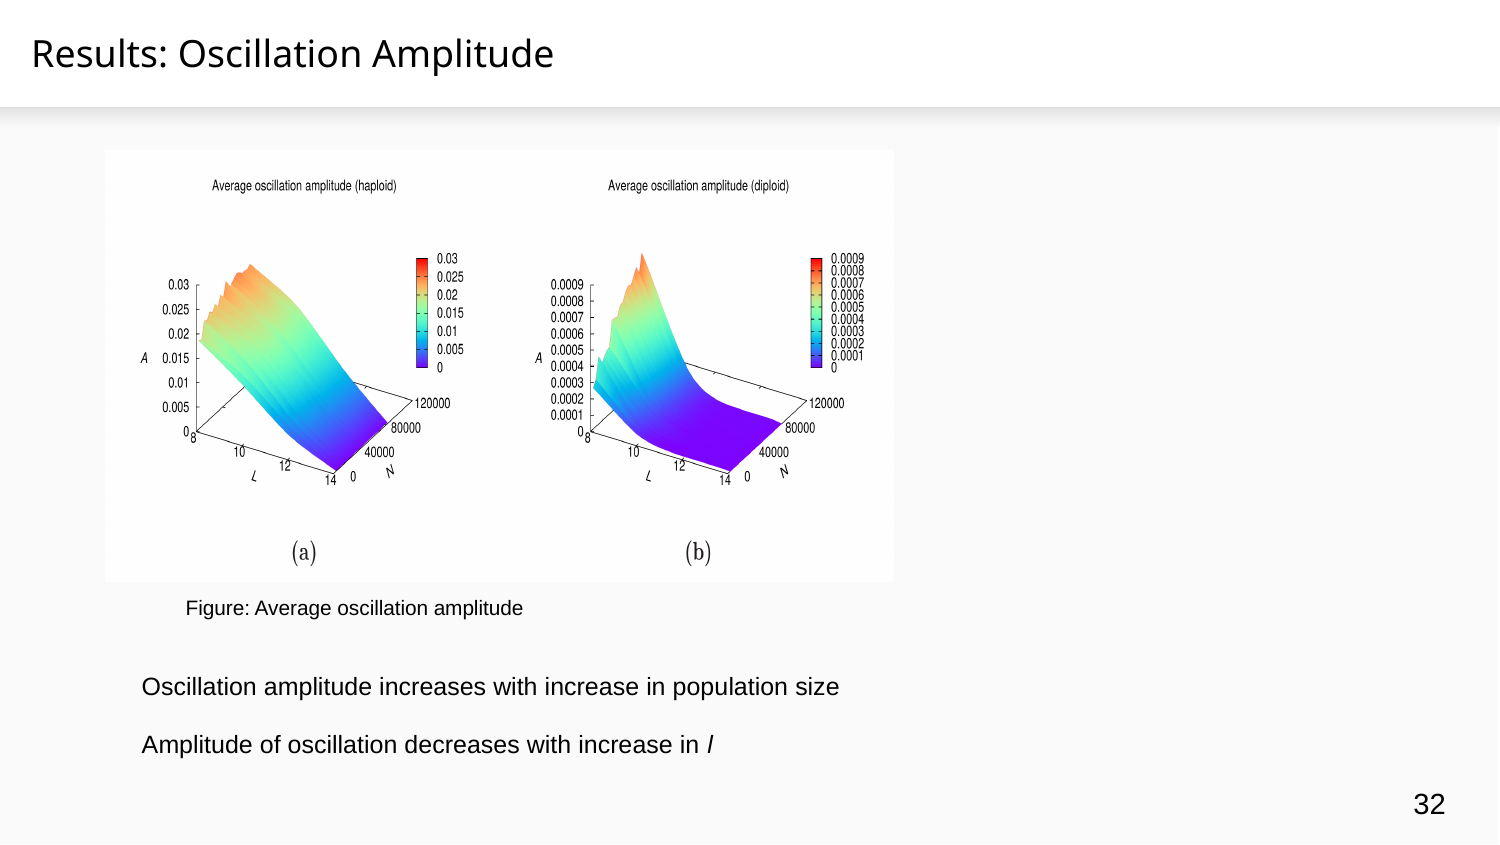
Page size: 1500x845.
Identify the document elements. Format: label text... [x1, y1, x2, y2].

title Results: Oscillation Amplitude [31, 3, 721, 103]
picture [105, 150, 894, 582]
text_box Oscillation amplitude increases with increase in population size Amplitude of oscillation decreases with increase in l [91, 665, 965, 798]
text_box Figure: Average oscillation amplitude [170, 589, 539, 634]
